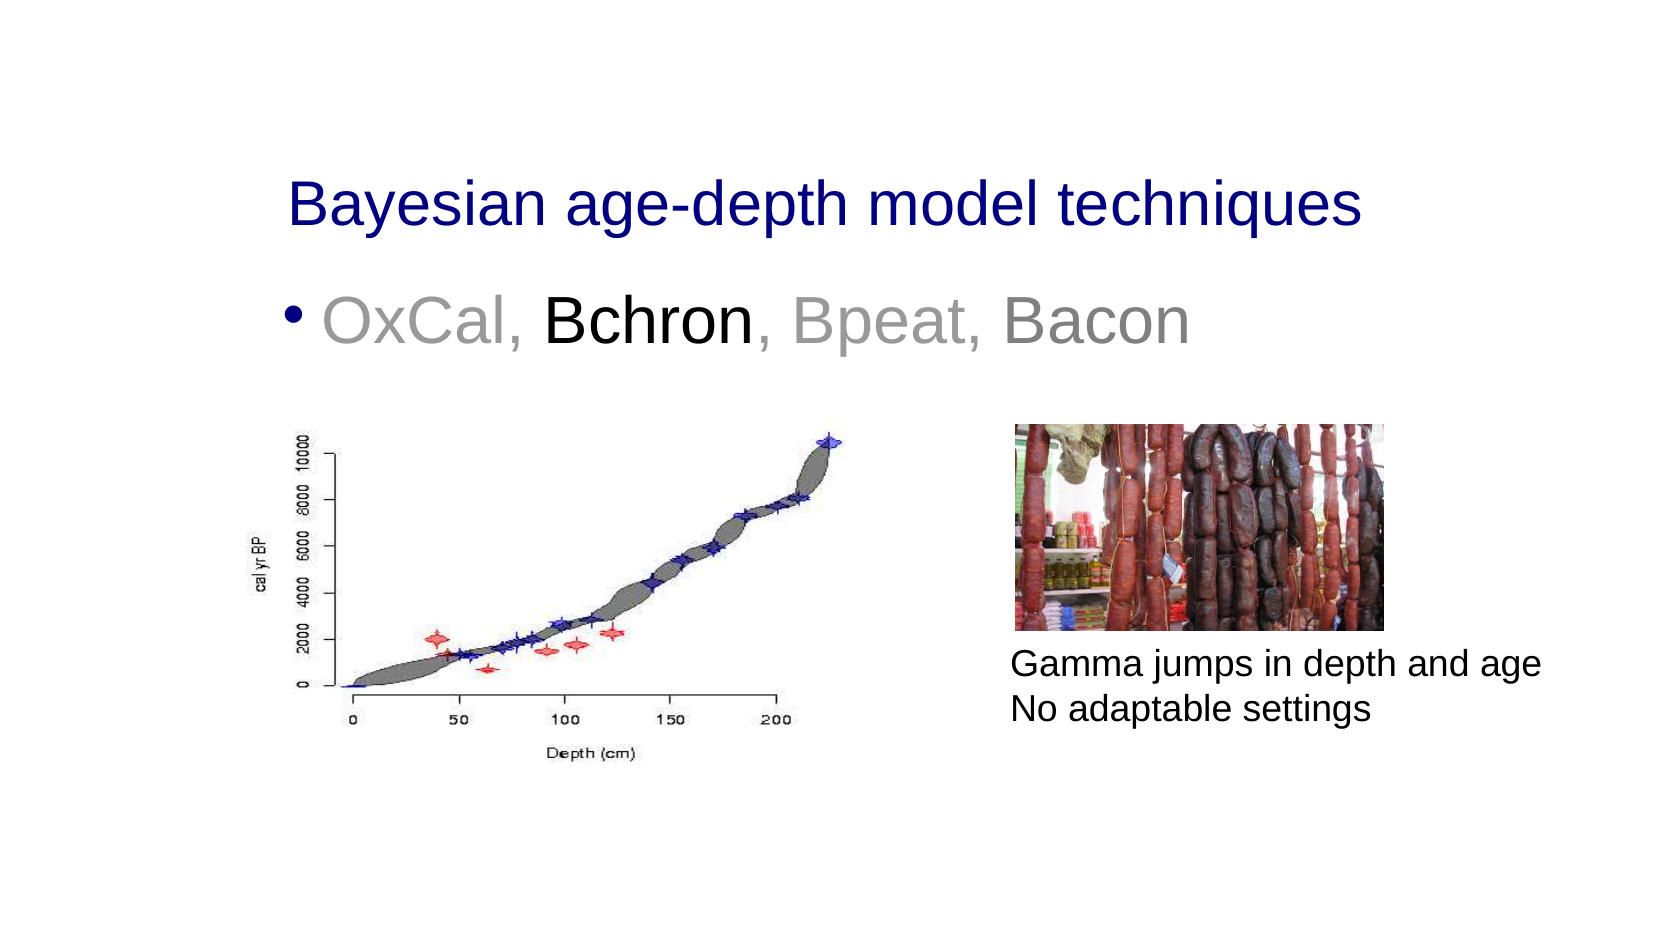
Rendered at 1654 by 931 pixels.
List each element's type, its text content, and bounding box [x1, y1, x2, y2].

picture [1015, 424, 1384, 631]
text_box Gamma jumps in depth and age No adaptable settings [995, 631, 1558, 737]
text_box OxCal, Bchron, Bpeat, Bacon [268, 279, 1384, 697]
picture [246, 365, 893, 781]
text_box Bayesian age-depth model techniques [268, 147, 1384, 264]
